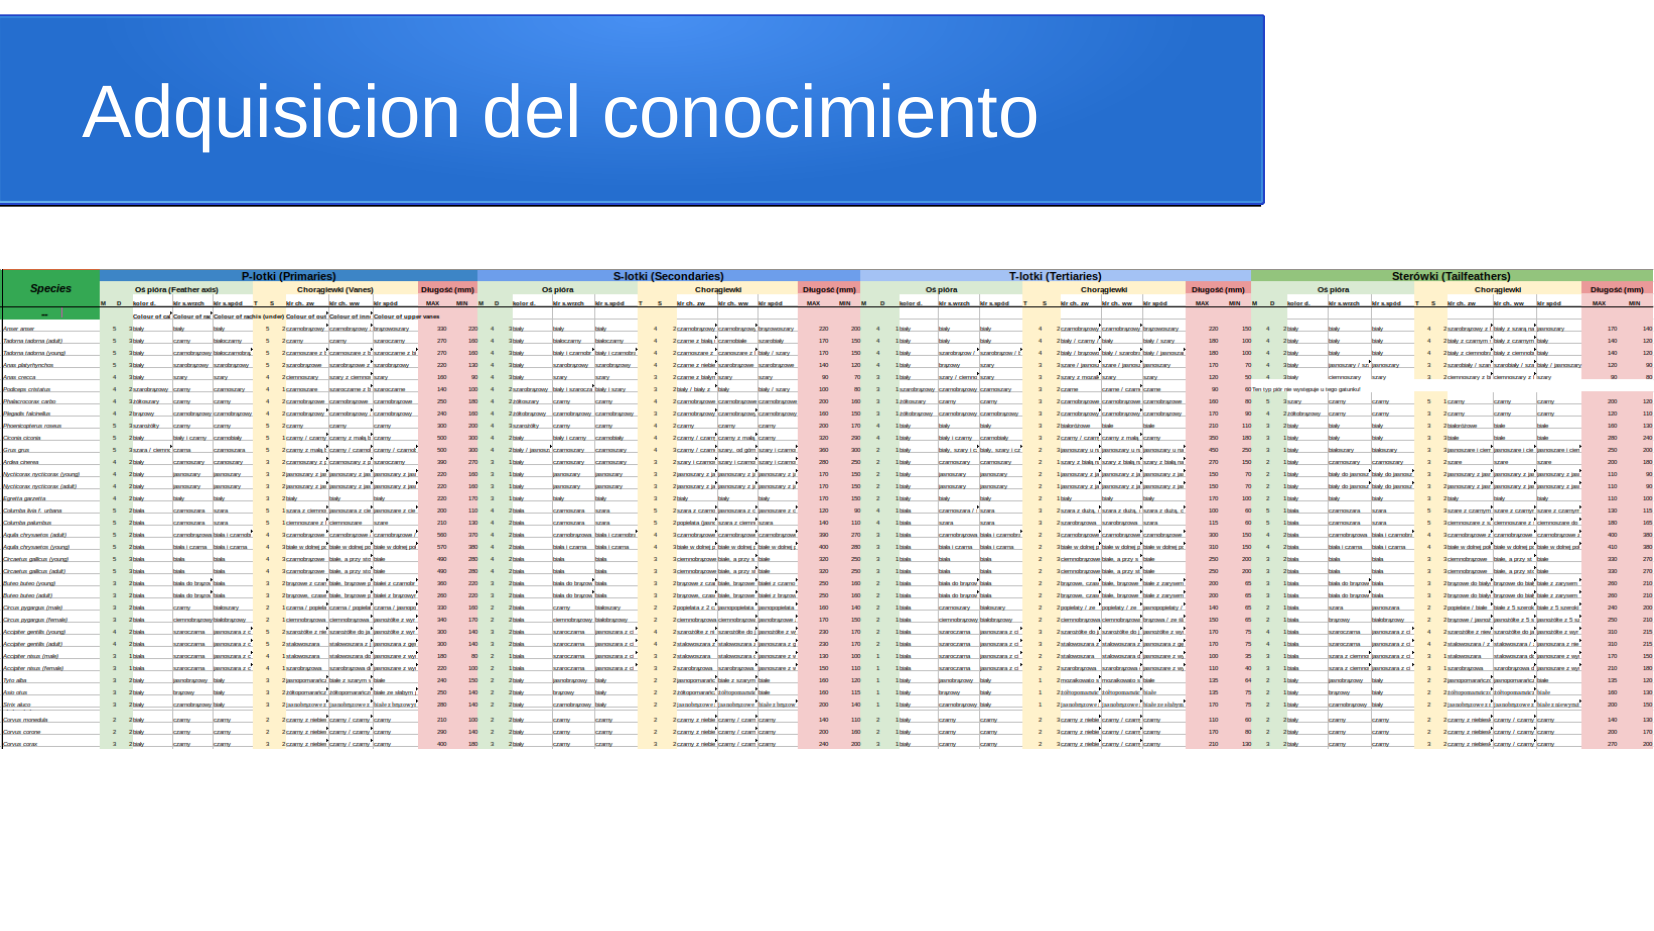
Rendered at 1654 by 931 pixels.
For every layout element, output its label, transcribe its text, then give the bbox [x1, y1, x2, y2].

title Adquisicion del conocimiento [82, 35, 1235, 189]
picture [0, 269, 1654, 749]
